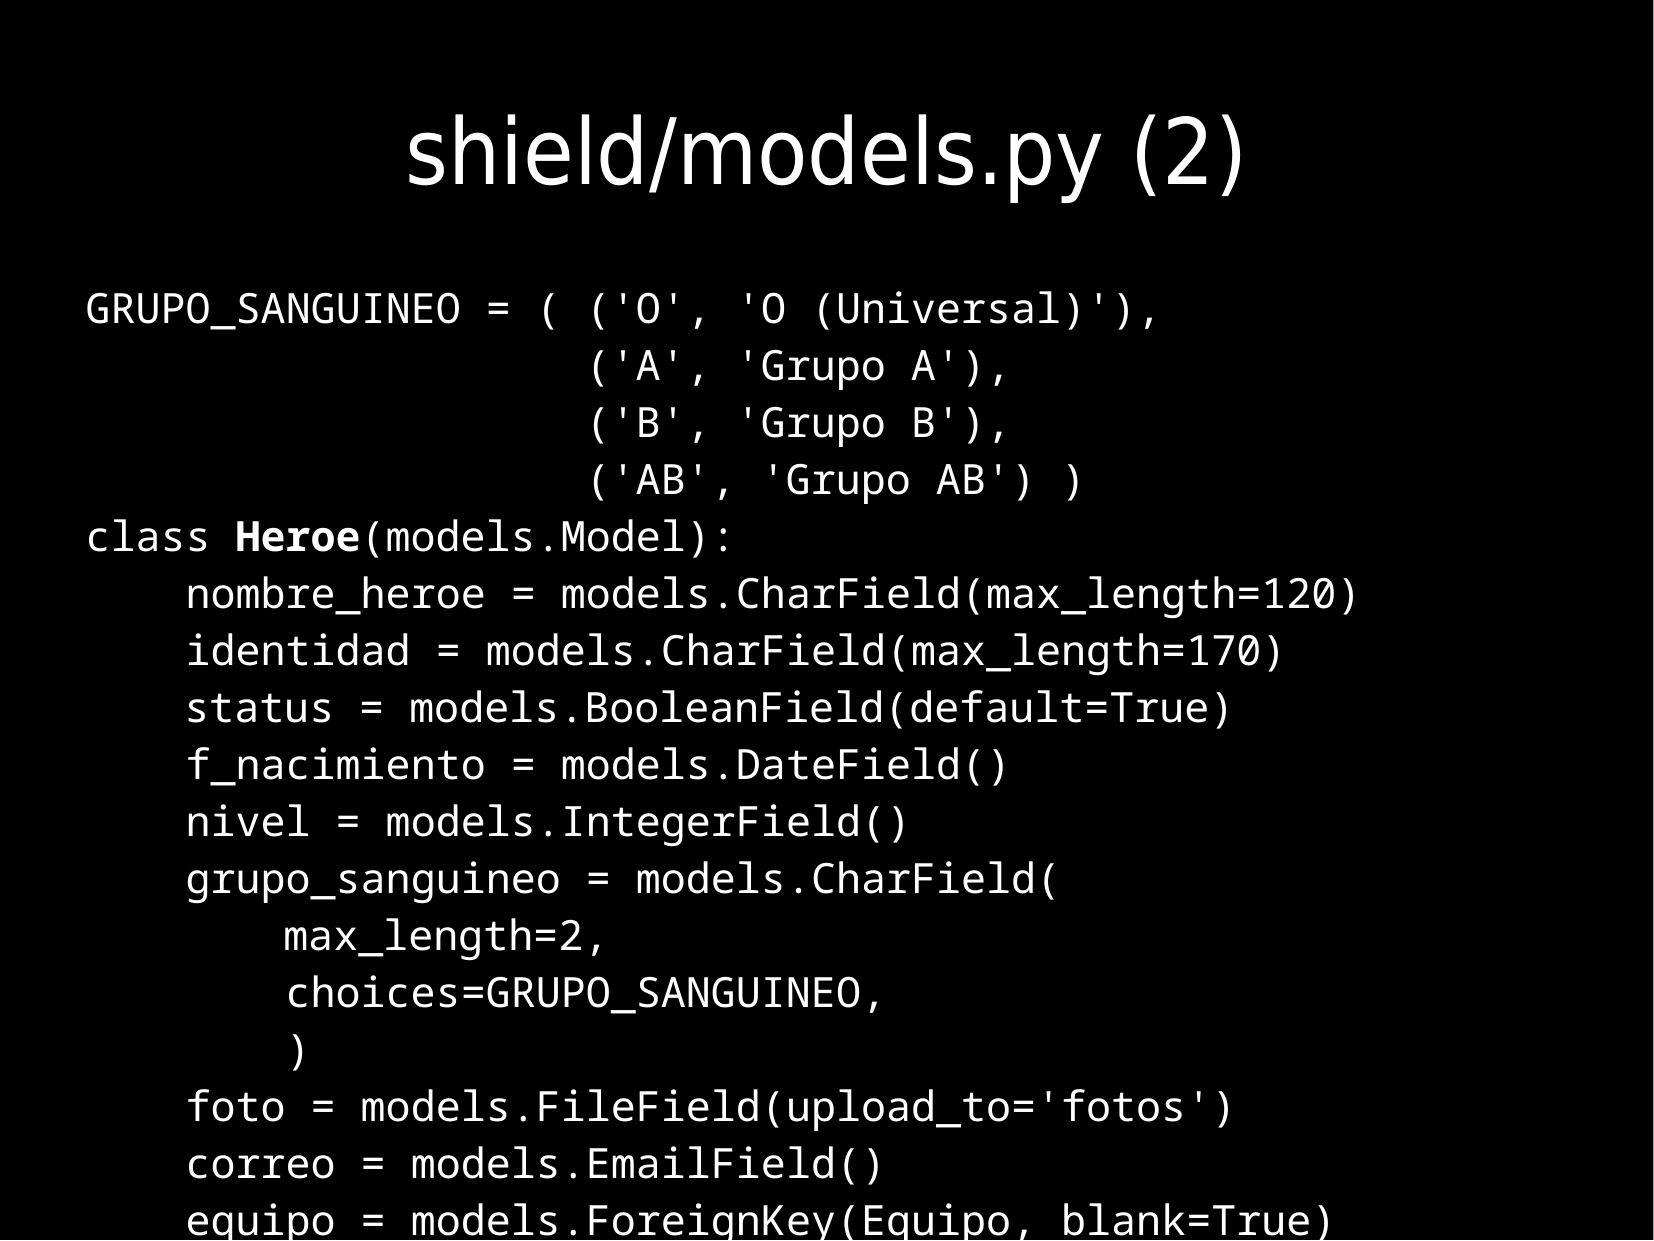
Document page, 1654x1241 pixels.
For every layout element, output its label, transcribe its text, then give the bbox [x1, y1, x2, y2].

text_box GRUPO_SANGUINEO = ( ('O', 'O (Universal)'), ('A', 'Grupo A'), ('B', 'Grupo B'), ('AB', 'Grupo AB') ) class Heroe(models.Model): nombre_heroe = models.CharField(max_length=120) identidad = models.CharField(max_length=170) status = models.BooleanField(default=True) f_nacimiento = models.DateField() nivel = models.IntegerField() grupo_sanguineo = models.CharField( max_length=2, choices=GRUPO_SANGUINEO, ) foto = models.FileField(upload_to='fotos') correo = models.EmailField() equipo = models.ForeignKey(Equipo, blank=True) poderes = models.ManyToManyField(Poder) [70, 271, 1560, 1193]
title shield/models.py (2) [82, 49, 1571, 257]
